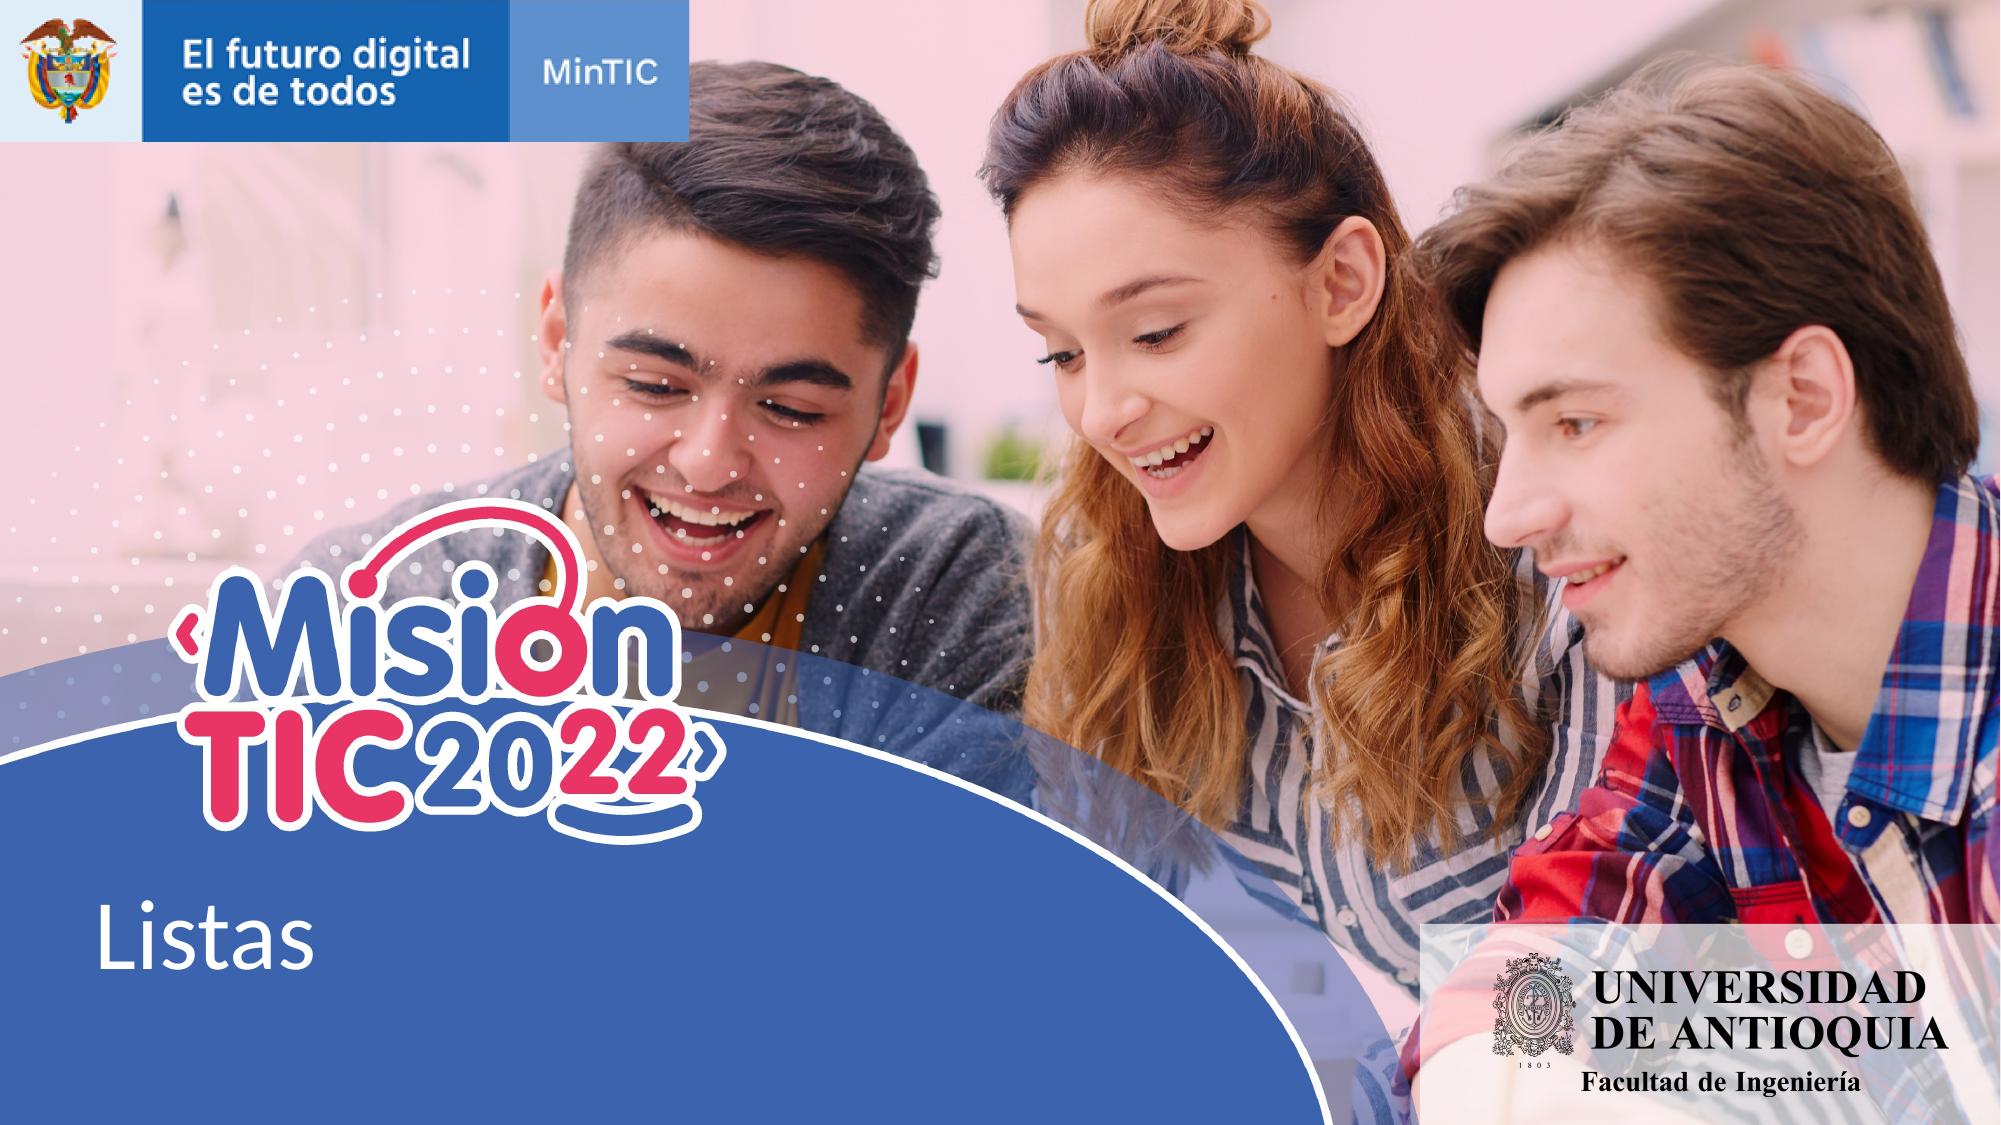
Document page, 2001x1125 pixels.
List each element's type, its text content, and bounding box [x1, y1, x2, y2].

picture [1421, 925, 2001, 1125]
picture [0, 0, 2001, 1125]
title Listas [79, 875, 926, 995]
